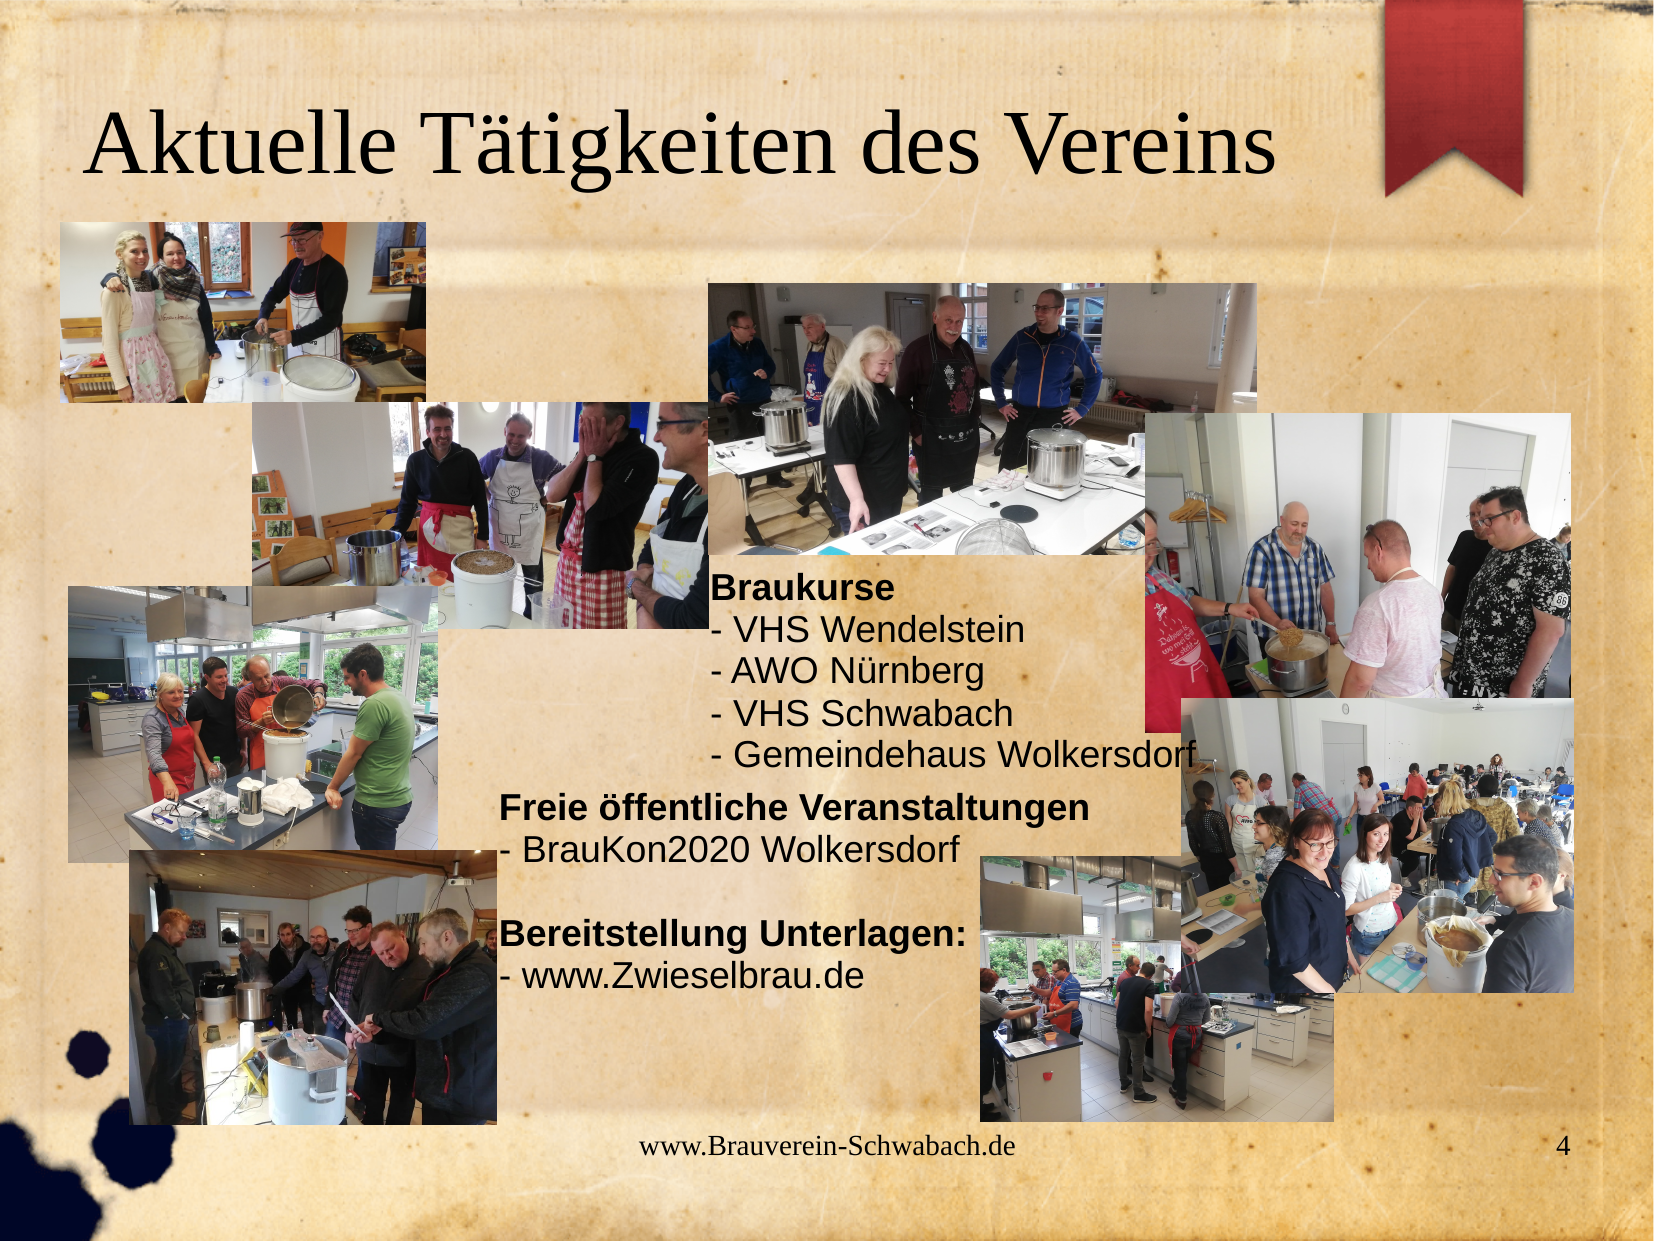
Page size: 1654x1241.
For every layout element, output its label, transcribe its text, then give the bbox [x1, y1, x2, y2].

text_box Freie öffentliche Veranstaltungen - BrauKon2020 Wolkersdorf Bereitstellung Unterlagen: - www.Zwieselbrau.de [484, 779, 1123, 1005]
text_box Braukurse - VHS Wendelstein - AWO Nürnberg - VHS Schwabach - Gemeindehaus Wolkersdorf [695, 558, 1239, 826]
title Aktuelle Tätigkeiten des Vereins [82, 49, 1347, 237]
picture [0, 0, 1654, 1241]
